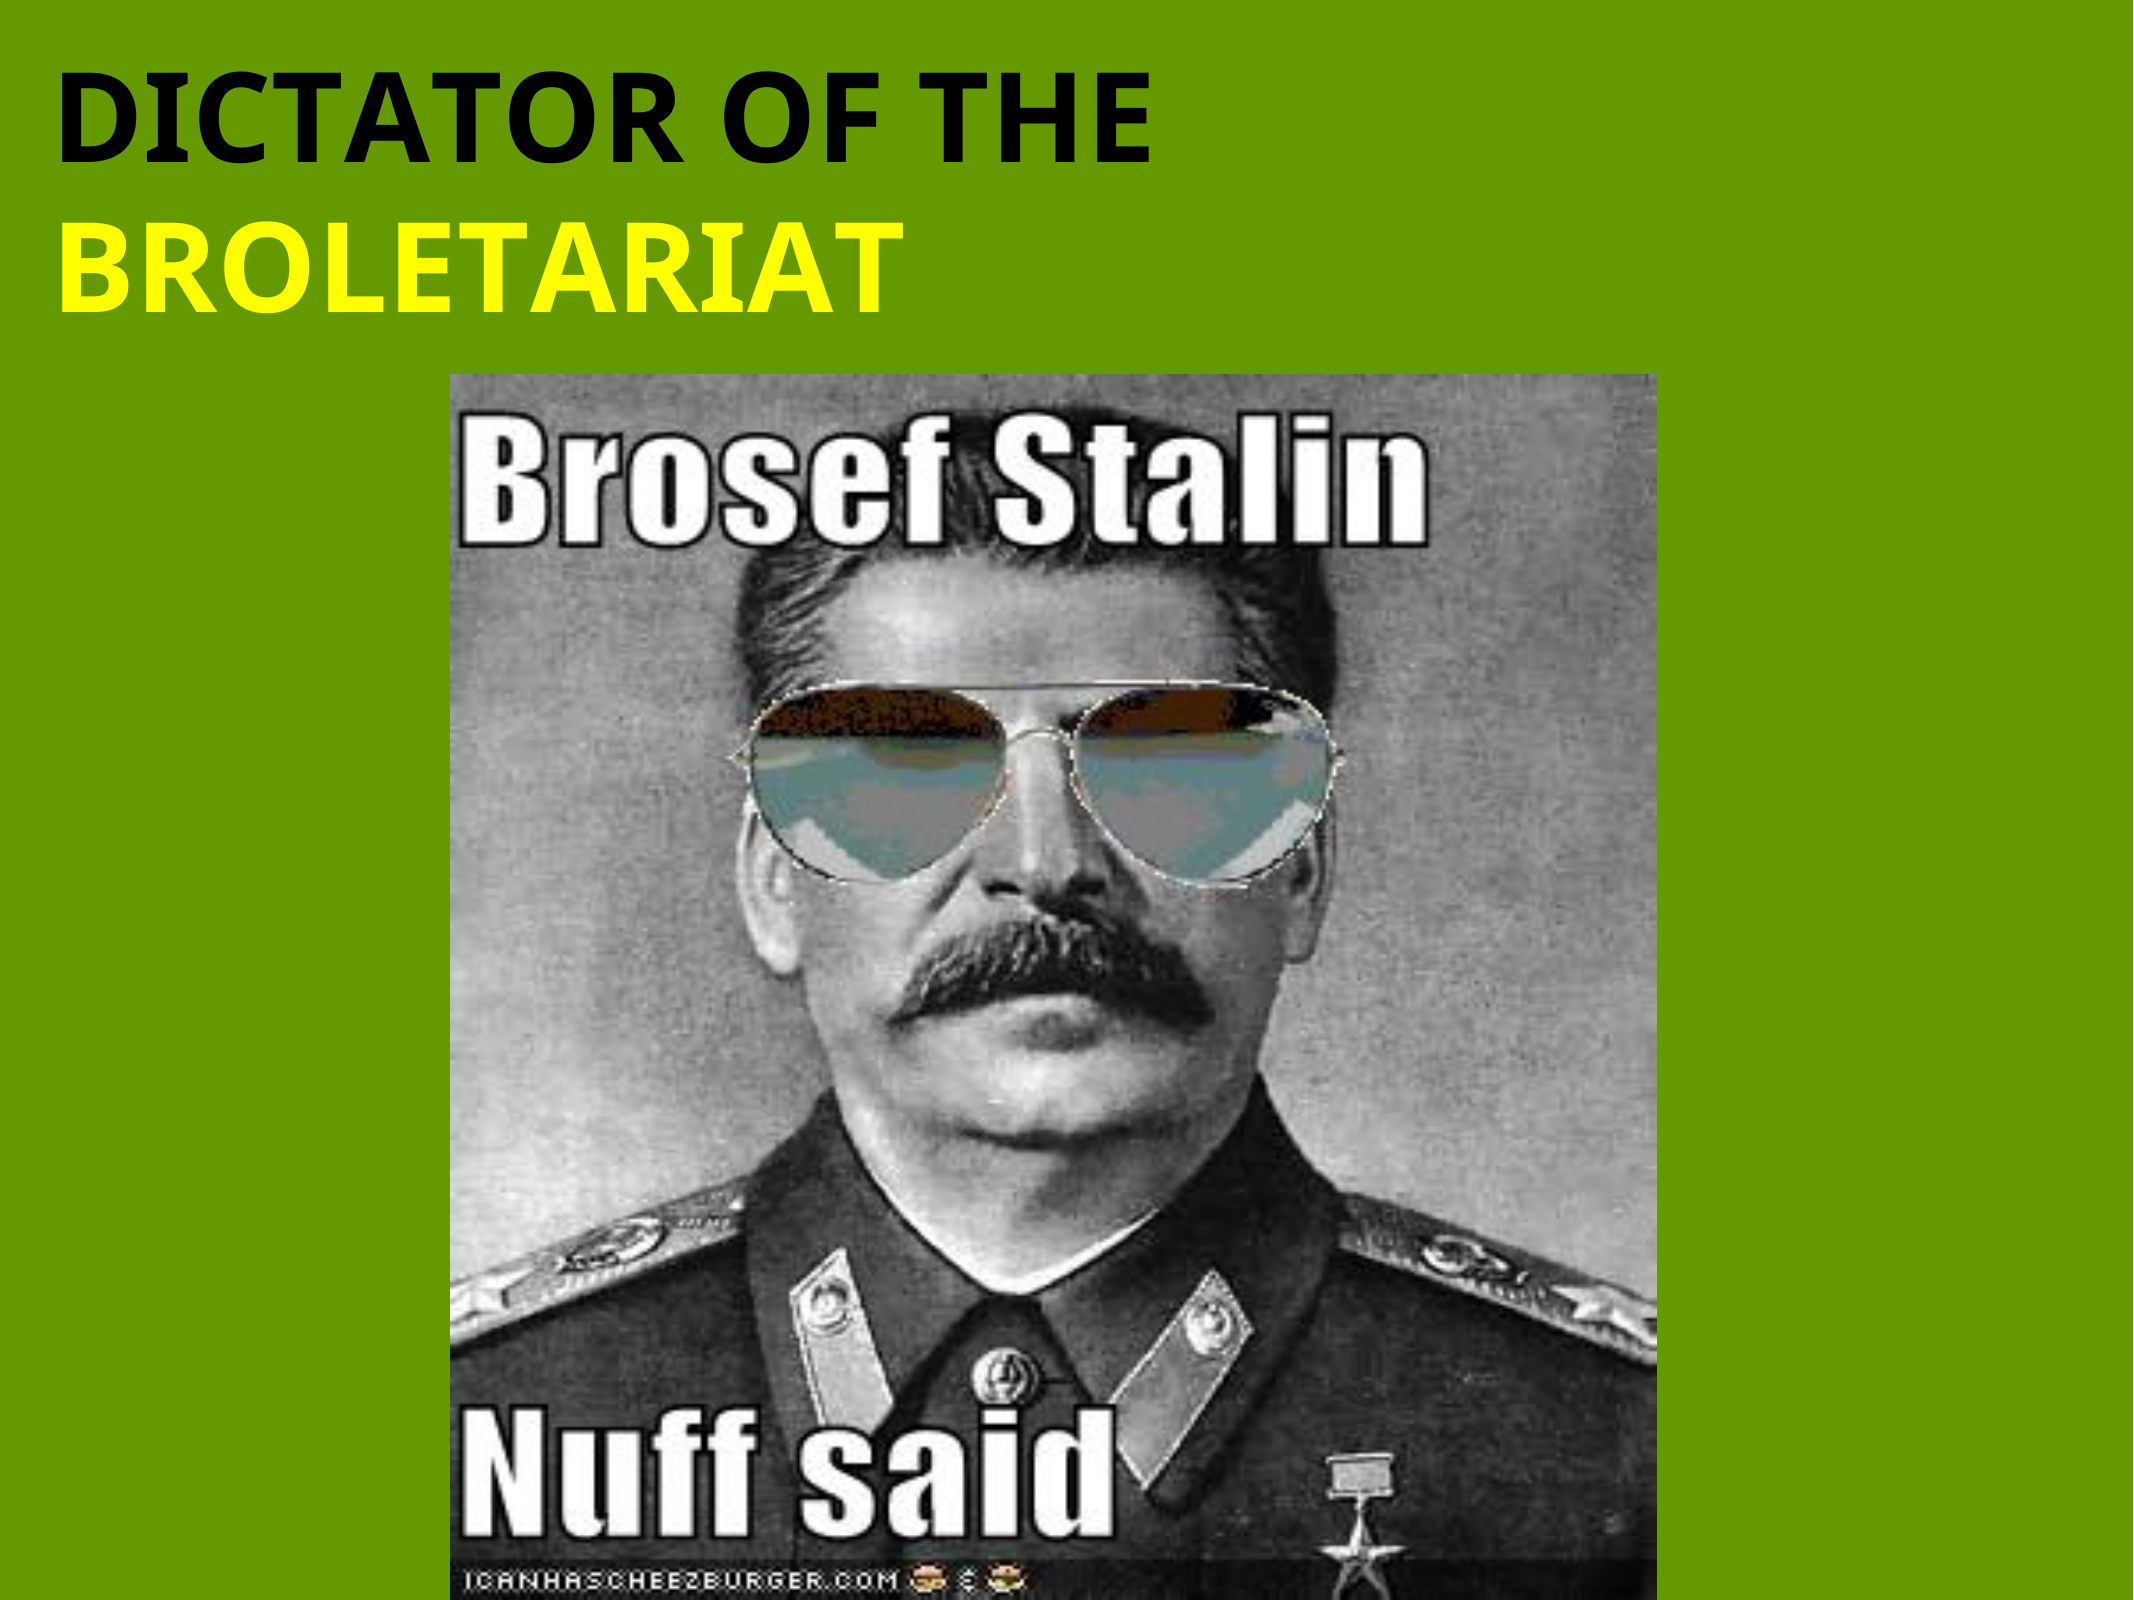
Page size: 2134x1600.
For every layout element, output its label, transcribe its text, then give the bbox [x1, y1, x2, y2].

picture [450, 374, 1657, 1600]
text_box DICTATOR OF THE BROLETARIAT [41, 37, 2063, 413]
